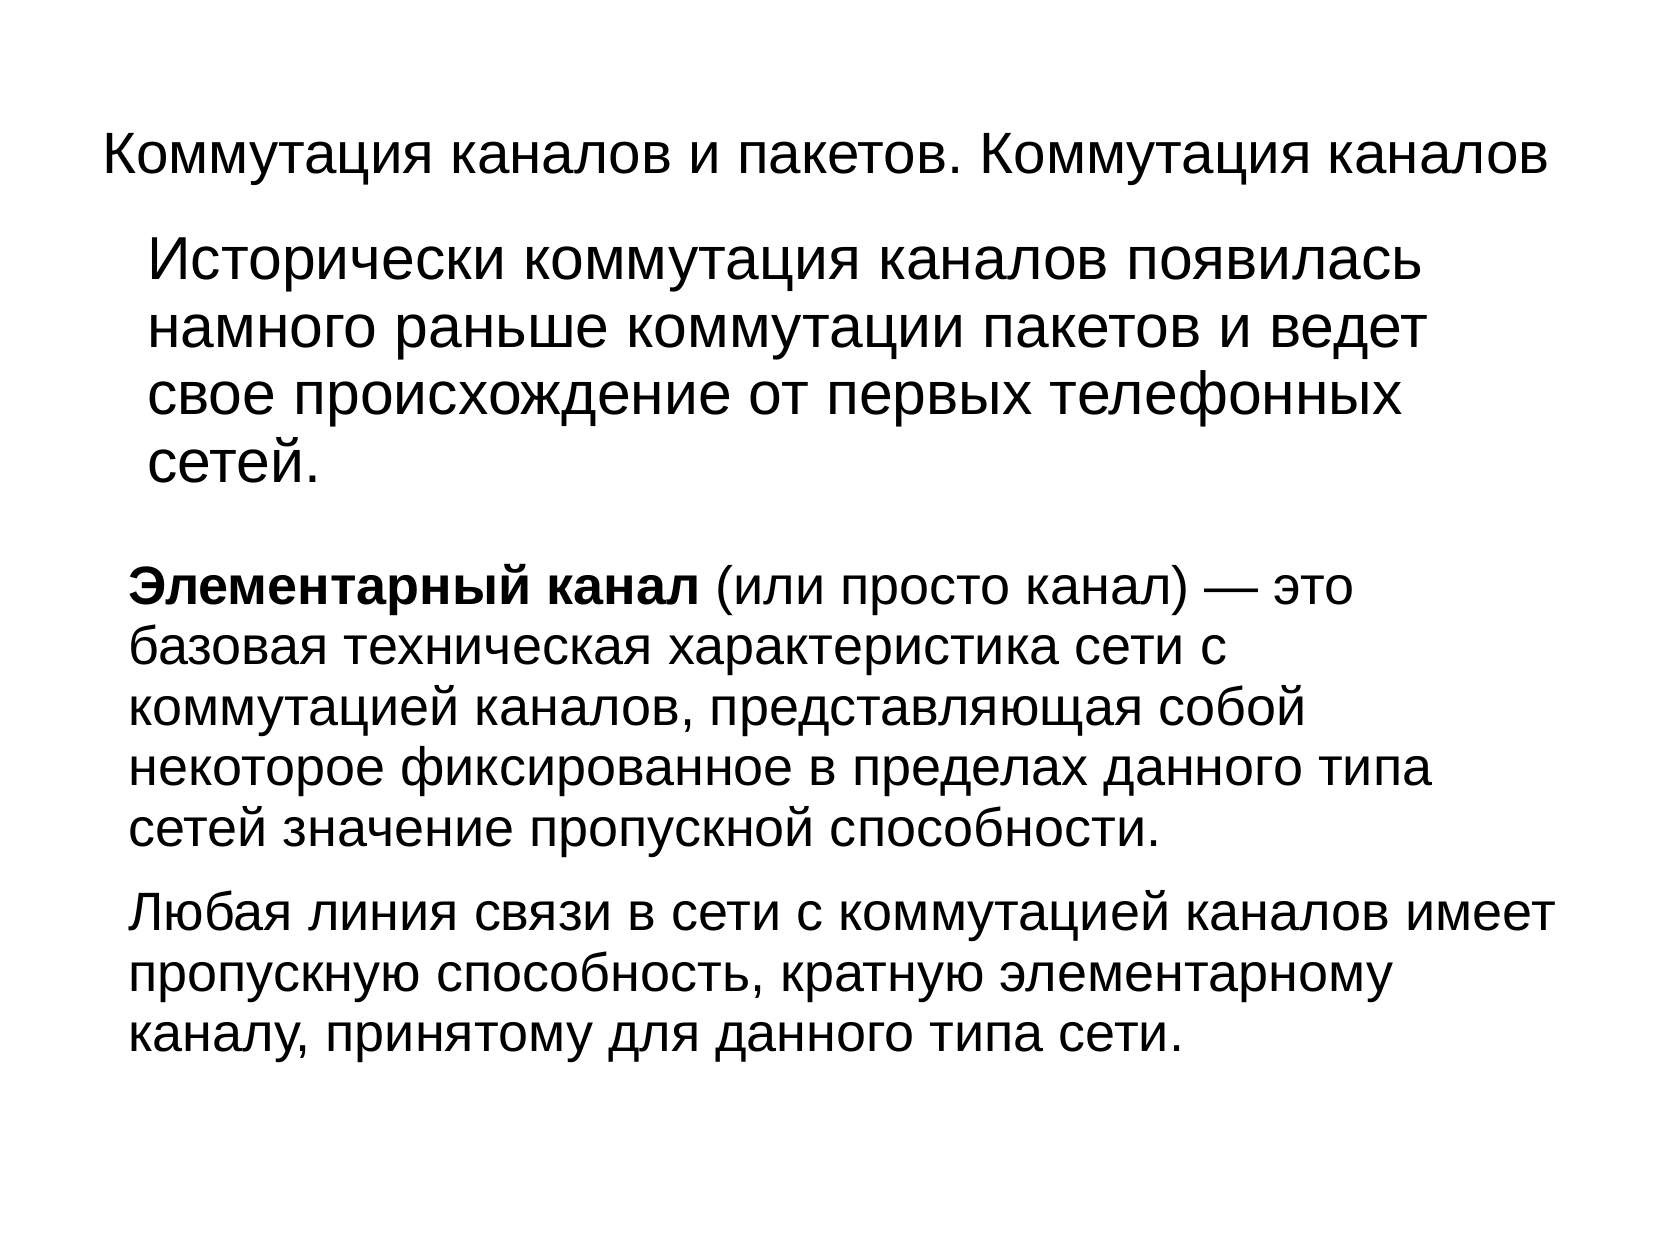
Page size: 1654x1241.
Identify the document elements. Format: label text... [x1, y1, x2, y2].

title Коммутация каналов и пакетов. Коммутация каналов [82, 49, 1571, 224]
list Элементарный канал (или просто канал) — это базовая техническая характеристика сети с коммутацией каналов, представляющая собой некоторое фиксированное в пределах данного типа сетей значение пропускной способности. Любая линия связи в сети с коммутацией каналов имеет пропускную способность, кратную элементарному каналу, принятому для данного типа сети. [70, 555, 1560, 1075]
list Исторически коммутация каналов появилась намного раньше коммутации пакетов и ведет свое происхождение от первых телефонных сетей. [82, 224, 1571, 497]
